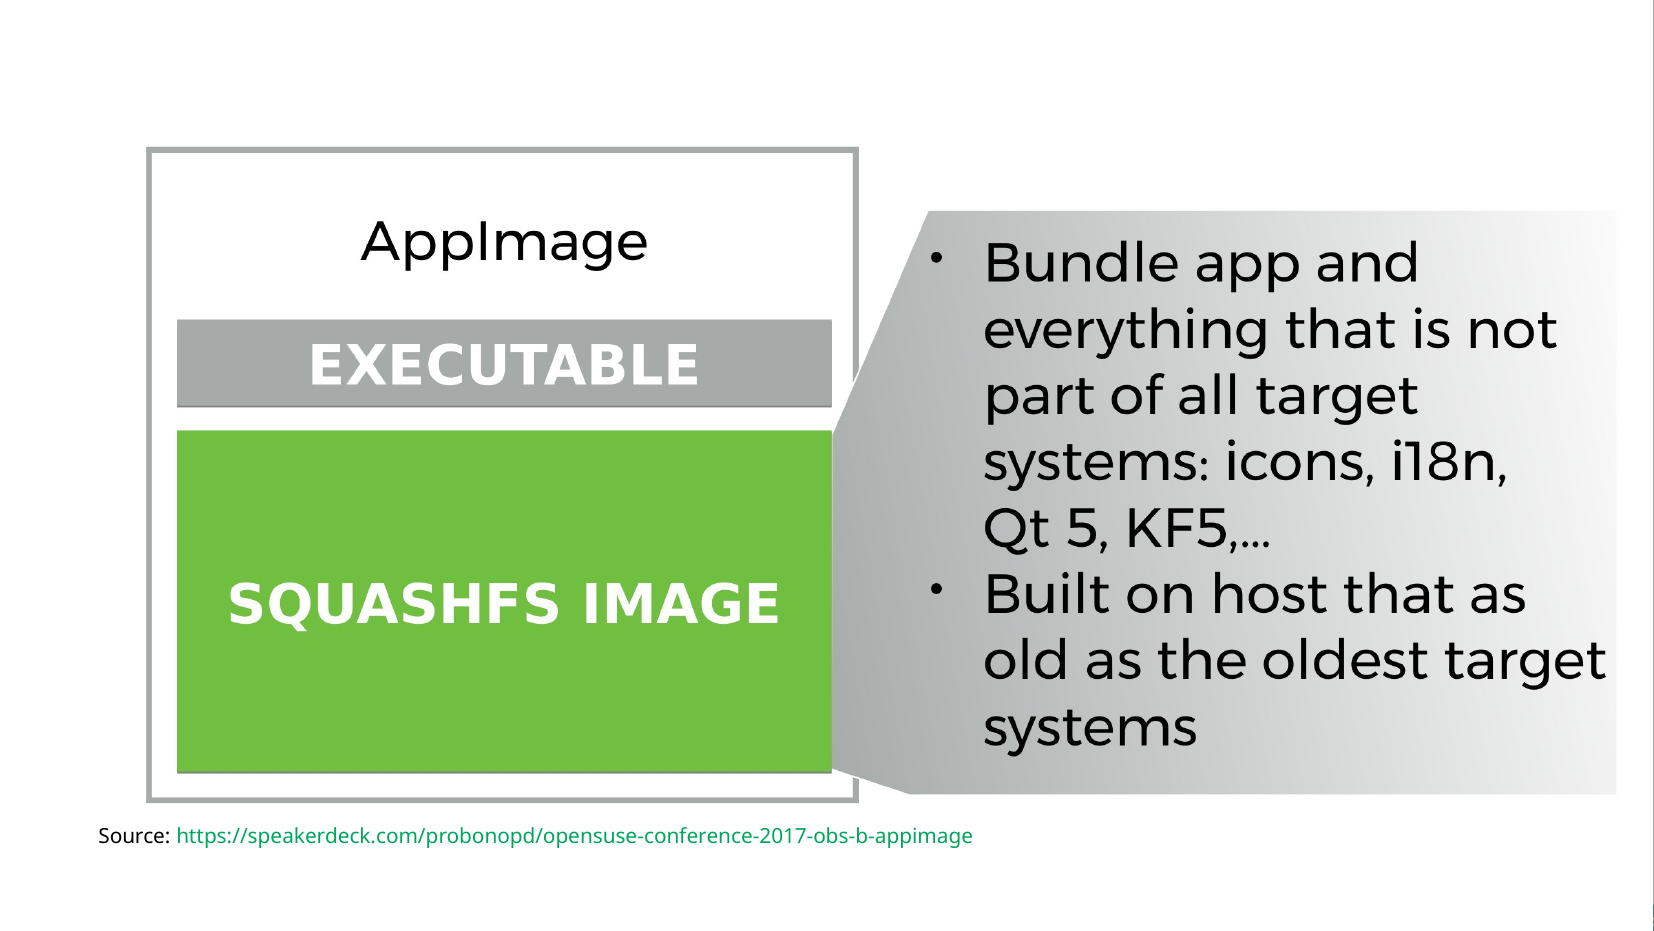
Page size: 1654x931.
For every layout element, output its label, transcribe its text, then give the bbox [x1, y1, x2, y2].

text_box Source: https://speakerdeck.com/probonopd/opensuse-conference-2017-obs-b-appimage [83, 809, 1202, 862]
picture [0, 0, 1654, 931]
